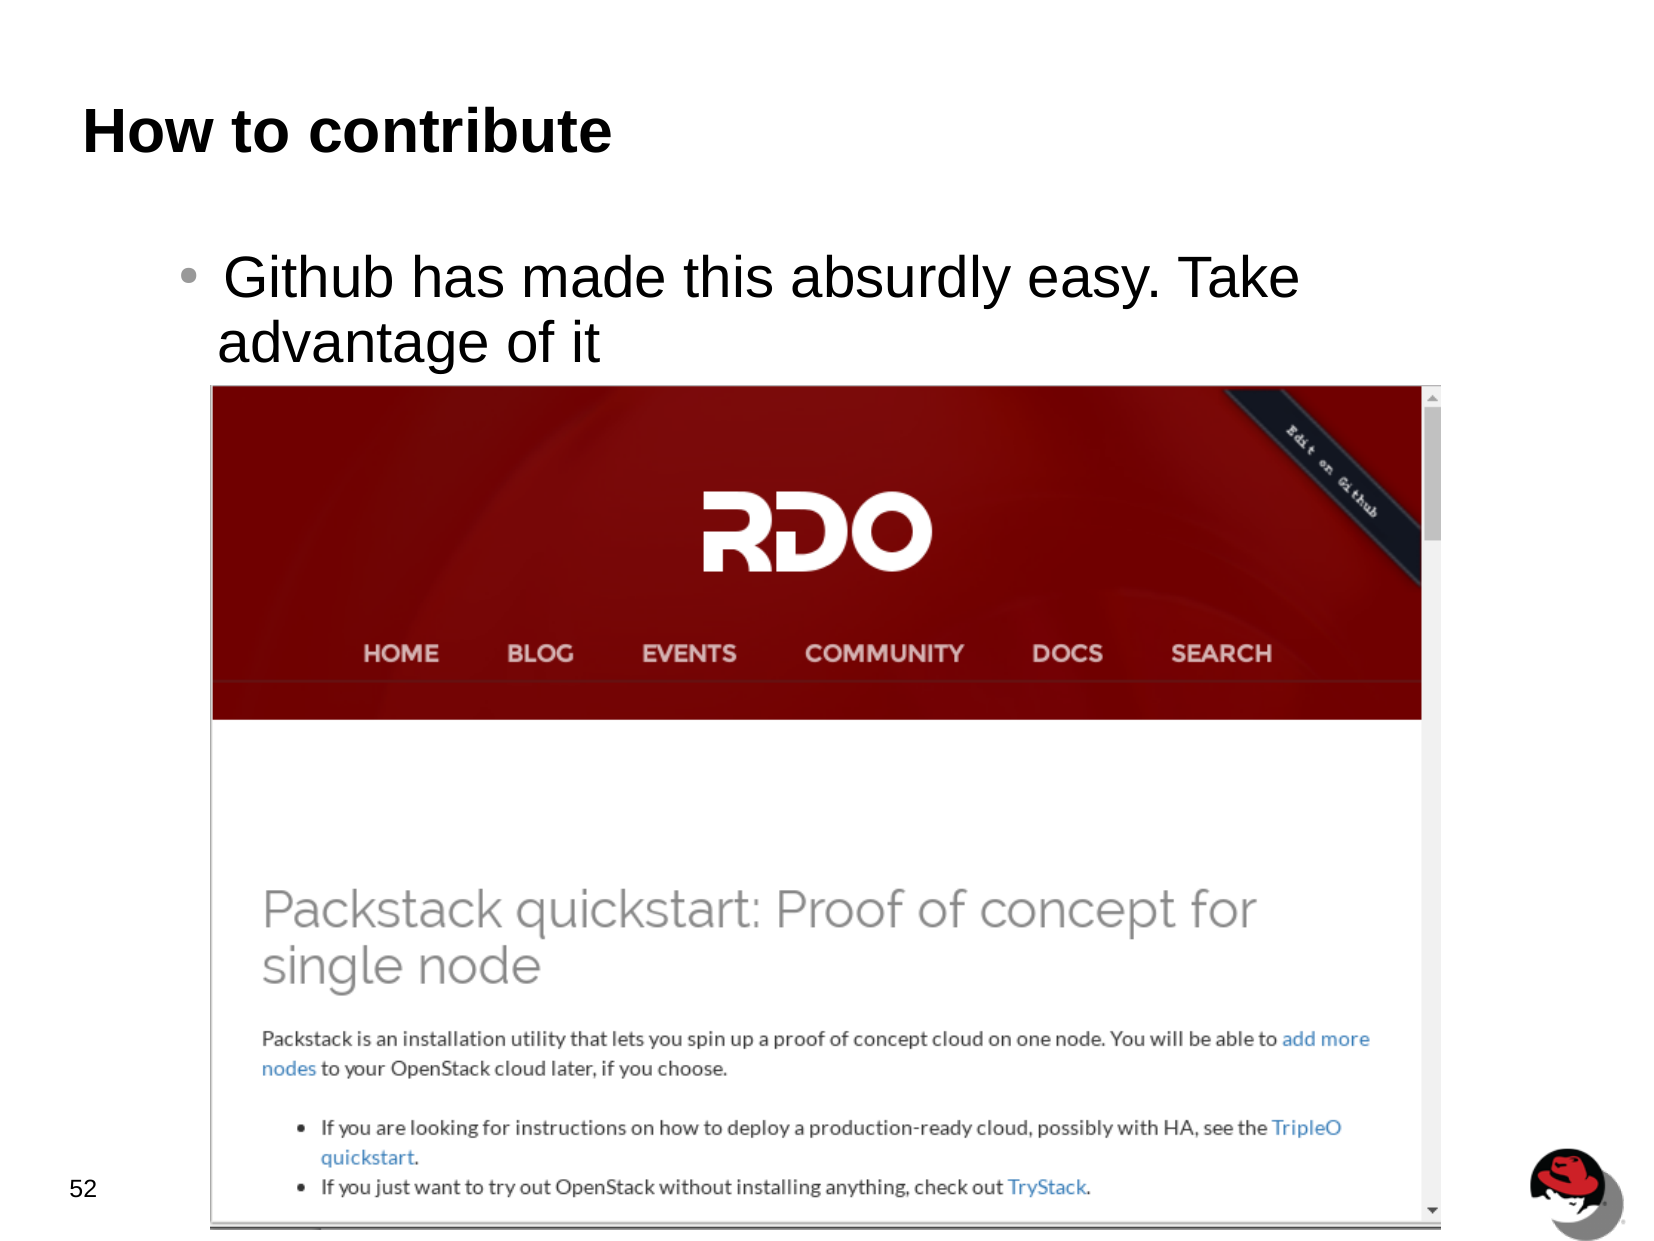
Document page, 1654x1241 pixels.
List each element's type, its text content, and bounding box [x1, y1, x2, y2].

picture [210, 385, 1441, 1231]
picture [1529, 1146, 1613, 1224]
list Github has made this absurdly easy. Take advantage of it [86, 244, 1576, 1039]
title How to contribute [82, 37, 1571, 226]
